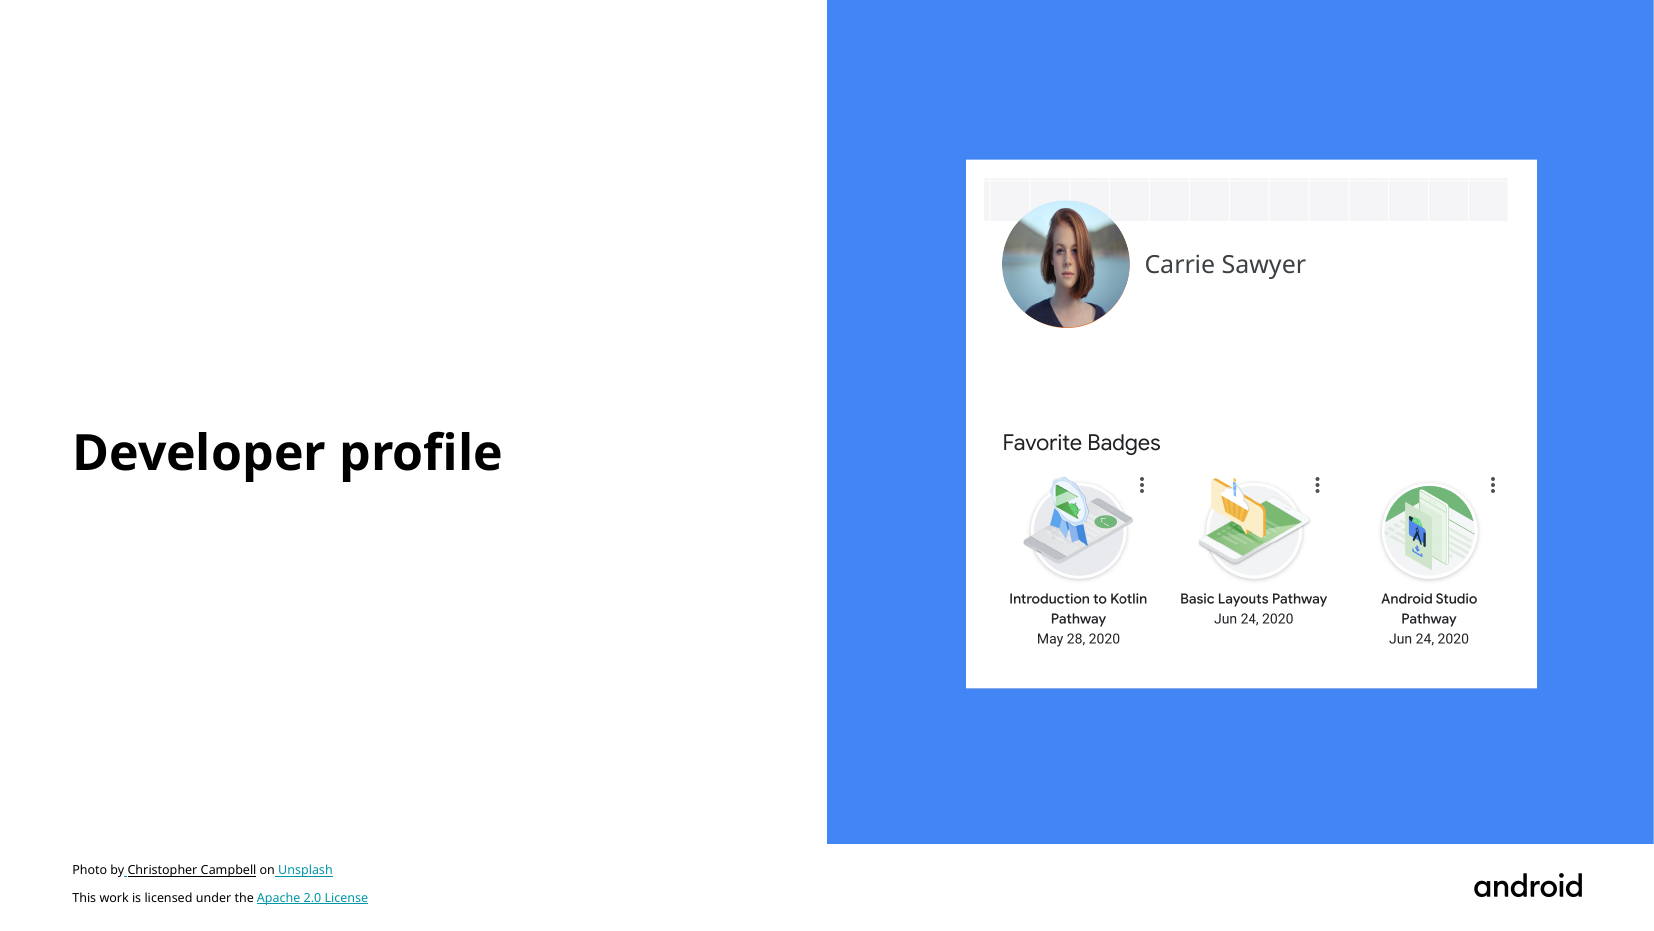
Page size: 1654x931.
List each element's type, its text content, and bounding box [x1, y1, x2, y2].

text_box Carrie Sawyer [1129, 250, 1367, 278]
text_box [966, 159, 1537, 689]
text_box Photo by Christopher Campbell on Unsplash [62, 846, 516, 874]
title Developer profile [57, 106, 760, 795]
picture [1485, 872, 1536, 897]
picture [984, 178, 1508, 671]
